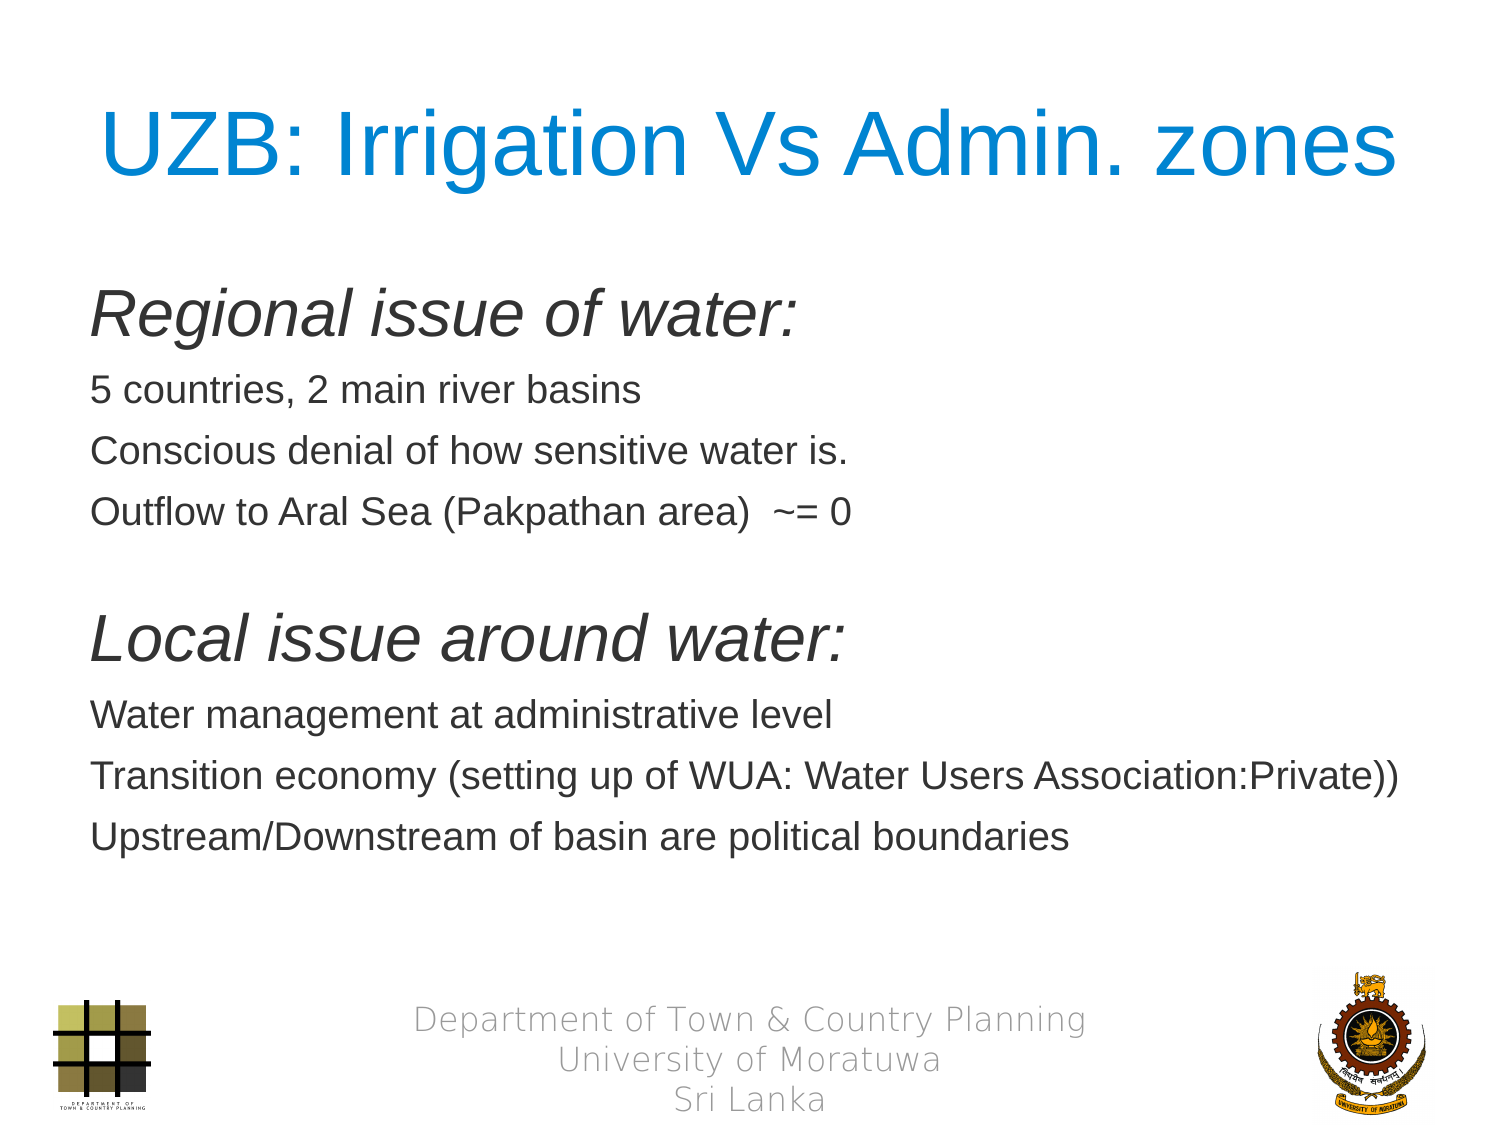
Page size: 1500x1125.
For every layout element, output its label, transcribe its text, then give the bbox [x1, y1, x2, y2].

list Regional issue of water: 5 countries, 2 main river basins Conscious denial of how sensitive water is. Outflow to Aral Sea (Pakpathan area) ~= 0 Local issue around water: Water management at administrative level Transition economy (setting up of WUA: Water Users Association:Private)) Upstream/Downstream of basin are political boundaries [75, 262, 1426, 916]
title UZB: Irrigation Vs Admin. zones [75, 45, 1426, 233]
picture [1312, 966, 1435, 1125]
picture [53, 1000, 151, 1110]
